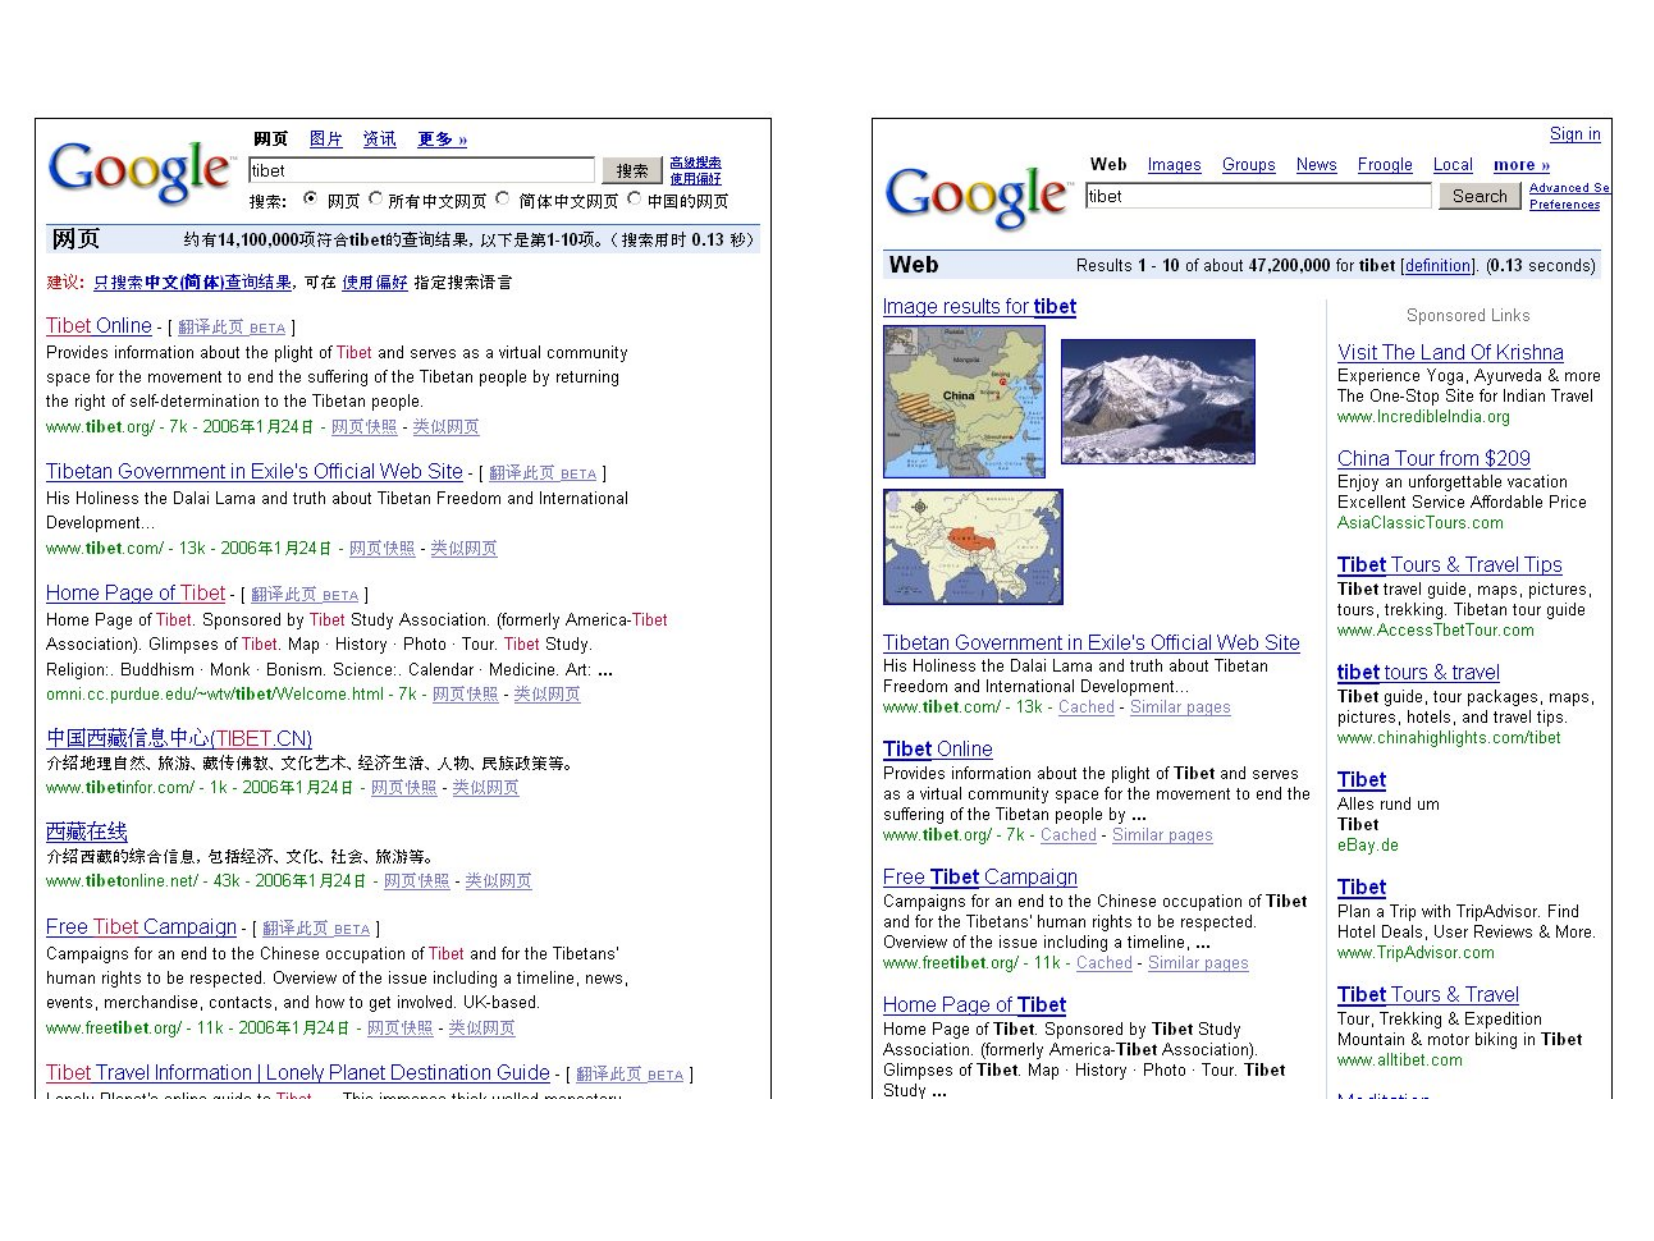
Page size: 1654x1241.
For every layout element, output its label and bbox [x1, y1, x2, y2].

picture [27, 100, 1623, 1099]
